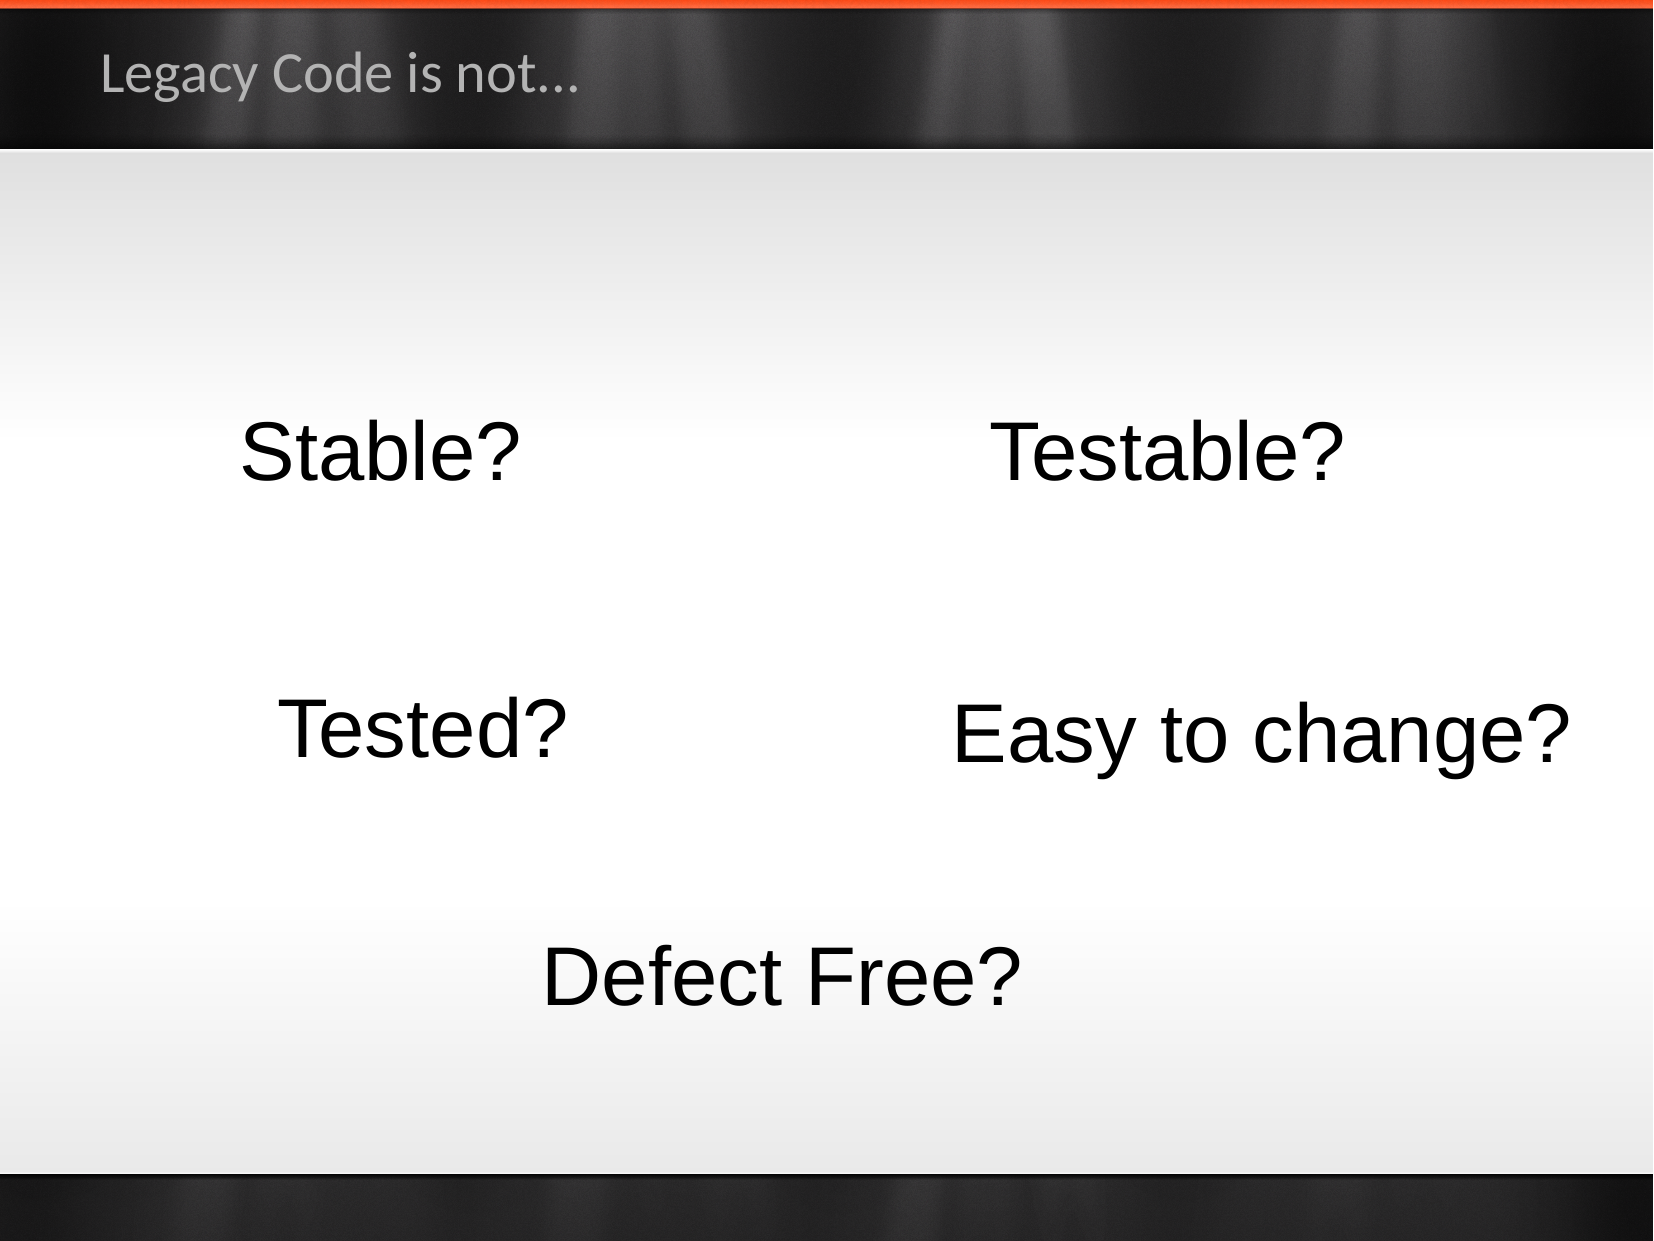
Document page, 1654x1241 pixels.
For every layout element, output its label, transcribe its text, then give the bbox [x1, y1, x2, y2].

text_box Stable? [224, 397, 638, 506]
text_box Easy to change? [937, 679, 1653, 788]
title Legacy Code is not... [100, 6, 1588, 151]
text_box Testable? [974, 397, 1388, 506]
text_box Tested? [262, 675, 675, 784]
text_box Defect Free? [527, 923, 1165, 1031]
picture [0, 0, 1653, 1241]
